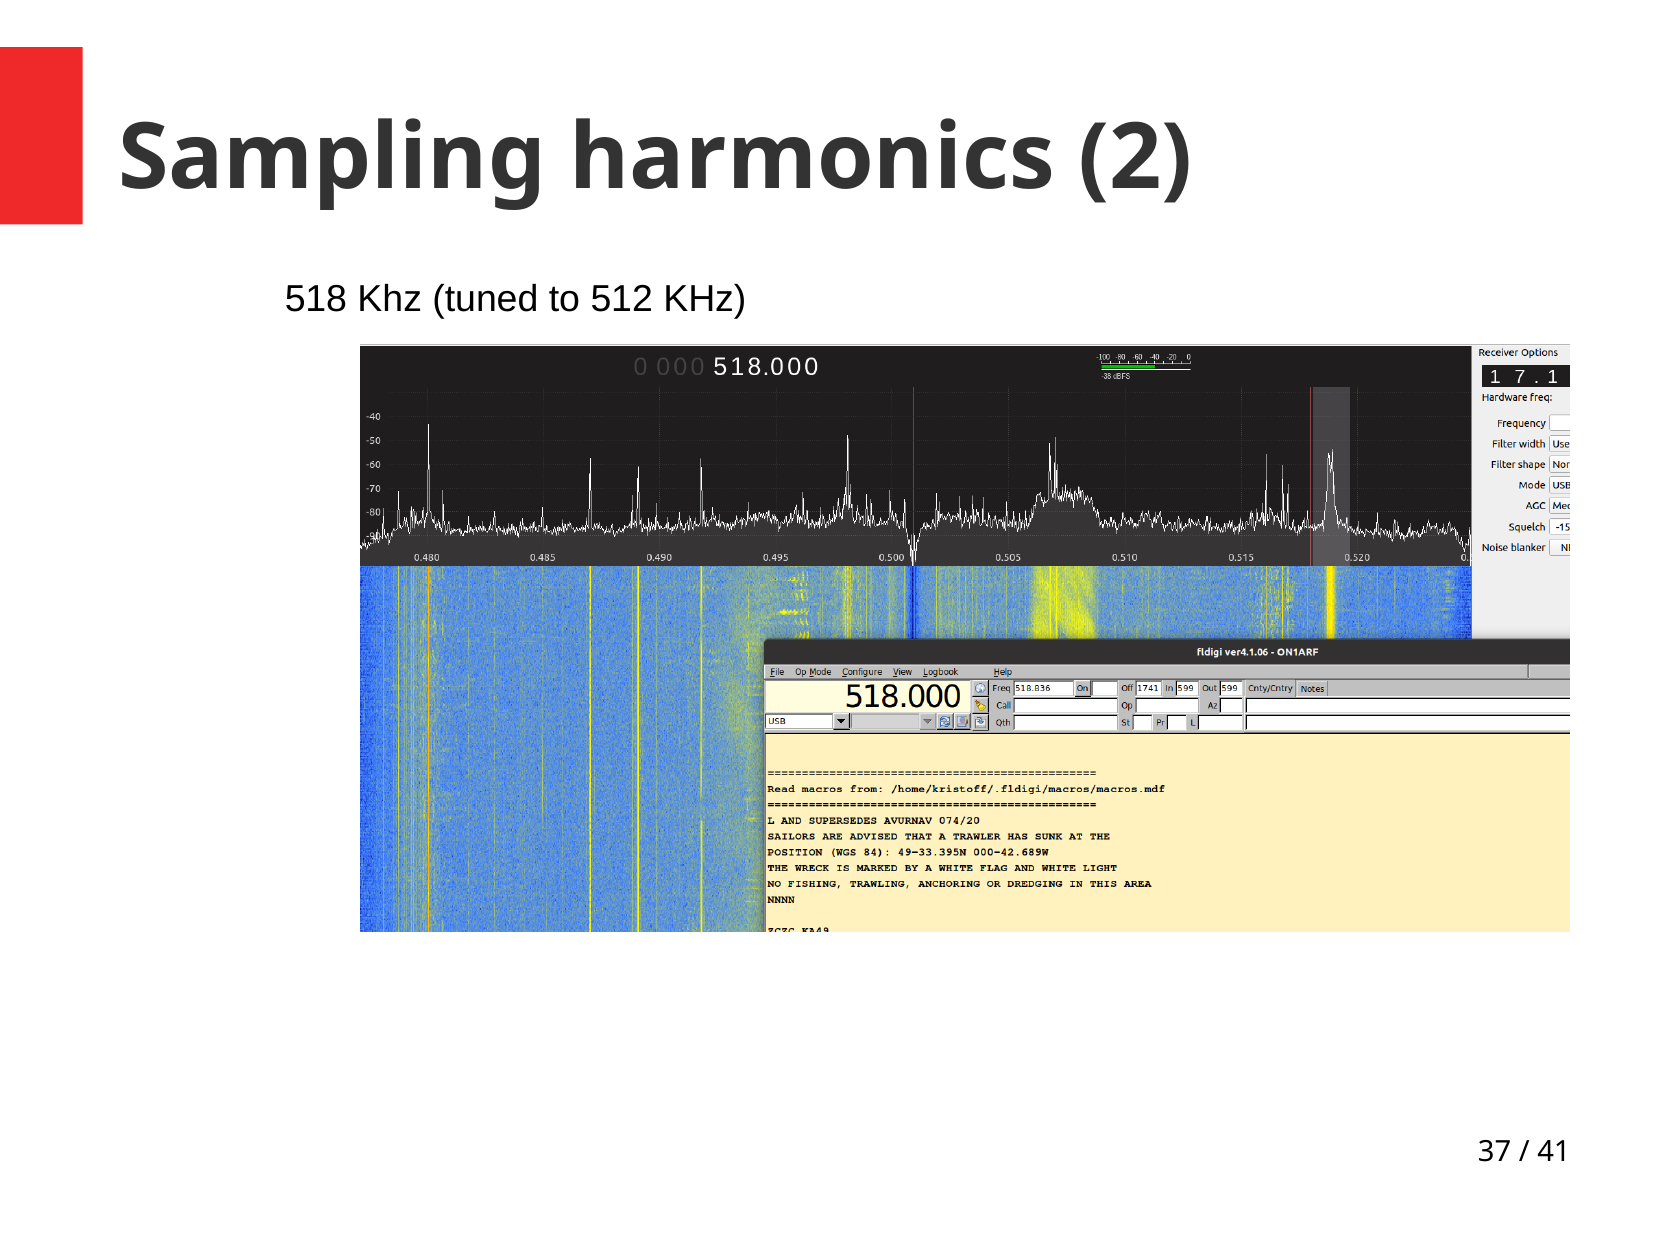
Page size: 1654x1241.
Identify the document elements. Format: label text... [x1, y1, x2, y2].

title Sampling harmonics (2) [118, 49, 1571, 257]
picture [360, 344, 1570, 932]
text_box 518 Khz (tuned to 512 KHz) [270, 270, 762, 327]
